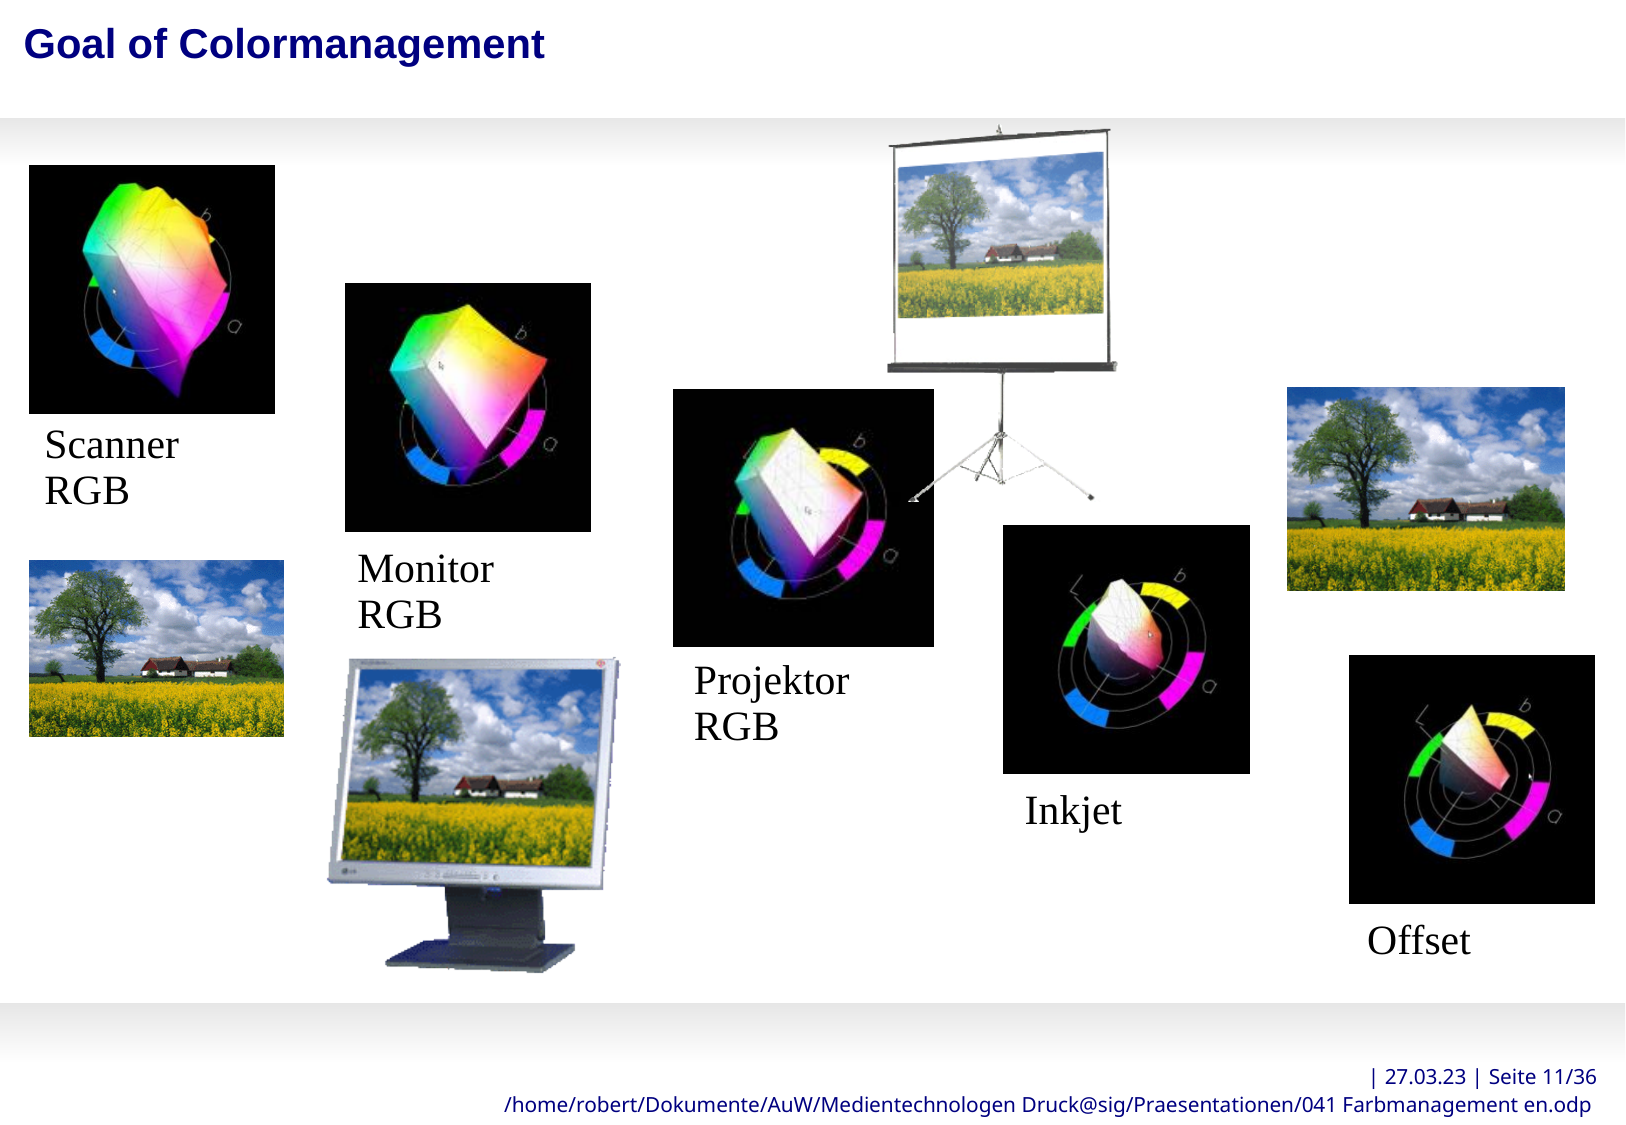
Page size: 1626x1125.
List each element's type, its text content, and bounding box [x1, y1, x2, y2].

text_box Inkjet [1009, 779, 1247, 842]
picture [1003, 525, 1250, 774]
title Goal of Colormanagement [23, 11, 1600, 130]
picture [1287, 387, 1565, 591]
picture [324, 654, 621, 975]
text_box Projektor RGB [679, 649, 916, 759]
picture [1349, 655, 1595, 904]
text_box Monitor RGB [342, 537, 579, 647]
text_box Scanner RGB [29, 413, 266, 523]
picture [29, 560, 284, 738]
picture [345, 283, 591, 532]
picture [673, 124, 1119, 647]
text_box Offset [1352, 909, 1589, 972]
picture [29, 165, 275, 414]
